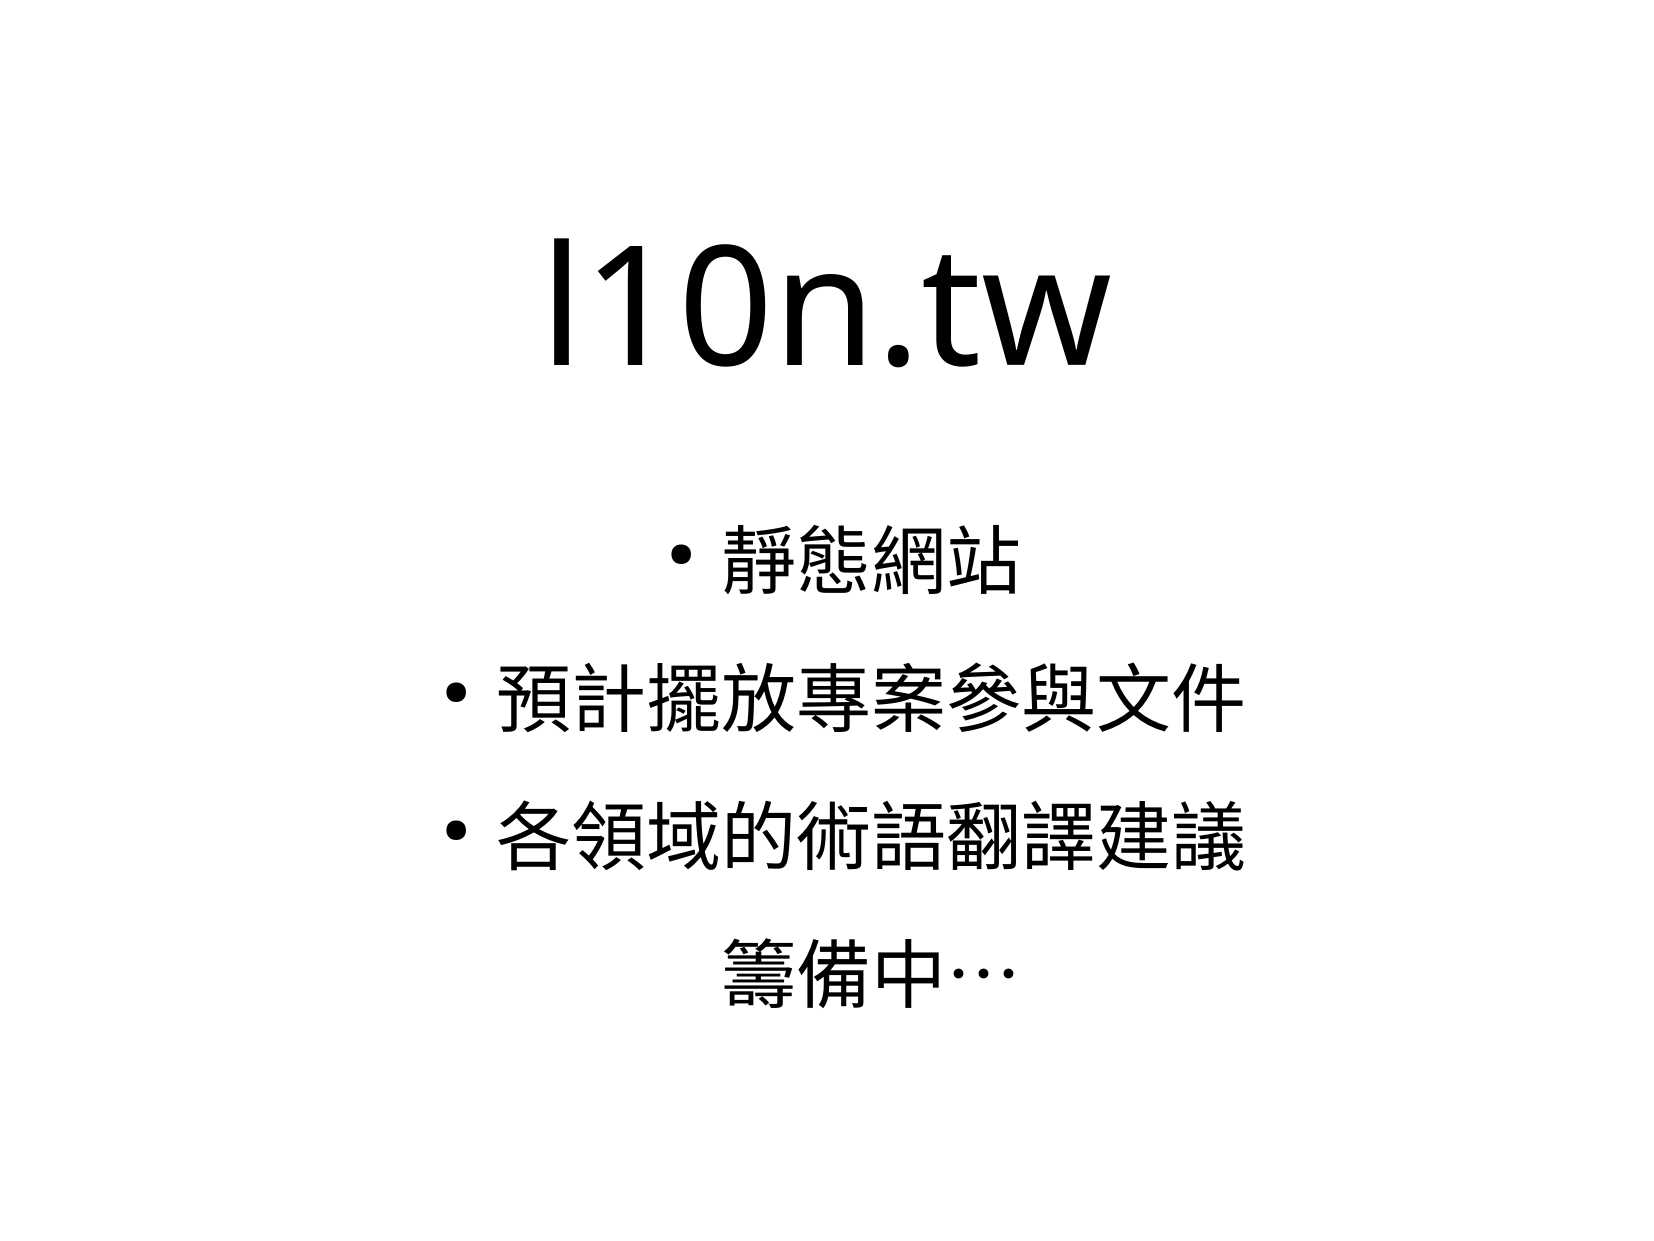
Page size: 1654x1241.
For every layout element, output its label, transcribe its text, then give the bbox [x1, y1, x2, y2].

list 靜態網站 預計擺放專案參與文件 各領域的術語翻譯建議 籌備中… [242, 501, 1430, 1193]
title l10n.tw [82, 153, 1571, 449]
